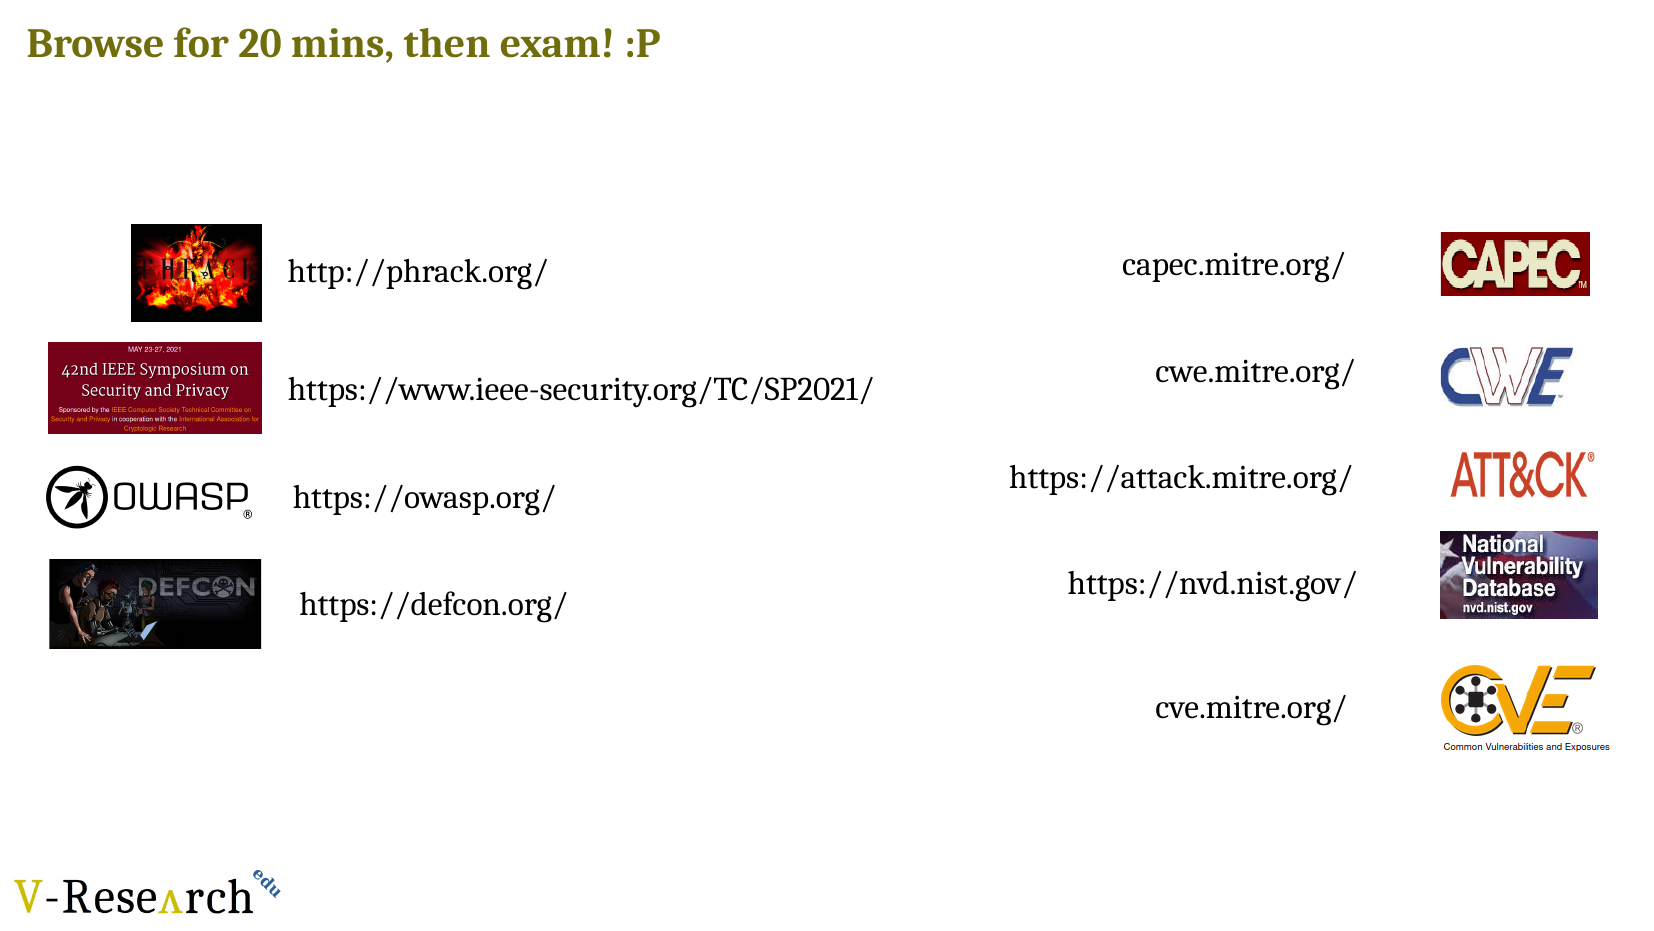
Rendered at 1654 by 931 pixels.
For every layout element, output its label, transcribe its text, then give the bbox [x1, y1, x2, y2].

picture [1440, 531, 1598, 619]
text_box https://attack.mitre.org/ [994, 451, 1406, 508]
picture [1449, 448, 1595, 500]
text_box cwe.mitre.org/ [1140, 344, 1406, 402]
text_box https://www.ieee-security.org/TC/SP2021/ [273, 363, 934, 456]
picture [11, 876, 255, 916]
text_box https://owasp.org/ [278, 471, 604, 529]
text_box capec.mitre.org/ [1107, 238, 1406, 296]
picture [131, 224, 262, 322]
text_box http://phrack.org/ [272, 245, 650, 338]
picture [1440, 342, 1574, 410]
picture [48, 342, 262, 435]
text_box https://defcon.org/ [284, 577, 638, 671]
text_box Browse for 20 mins, then exam! :P [11, 12, 1193, 77]
text_box https://nvd.nist.gov/ [1052, 557, 1406, 615]
picture [1440, 661, 1613, 752]
picture [35, 457, 262, 537]
text_box edu [222, 847, 333, 931]
text_box cve.mitre.org/ [1140, 681, 1406, 739]
picture [49, 559, 262, 649]
picture [1440, 232, 1590, 296]
